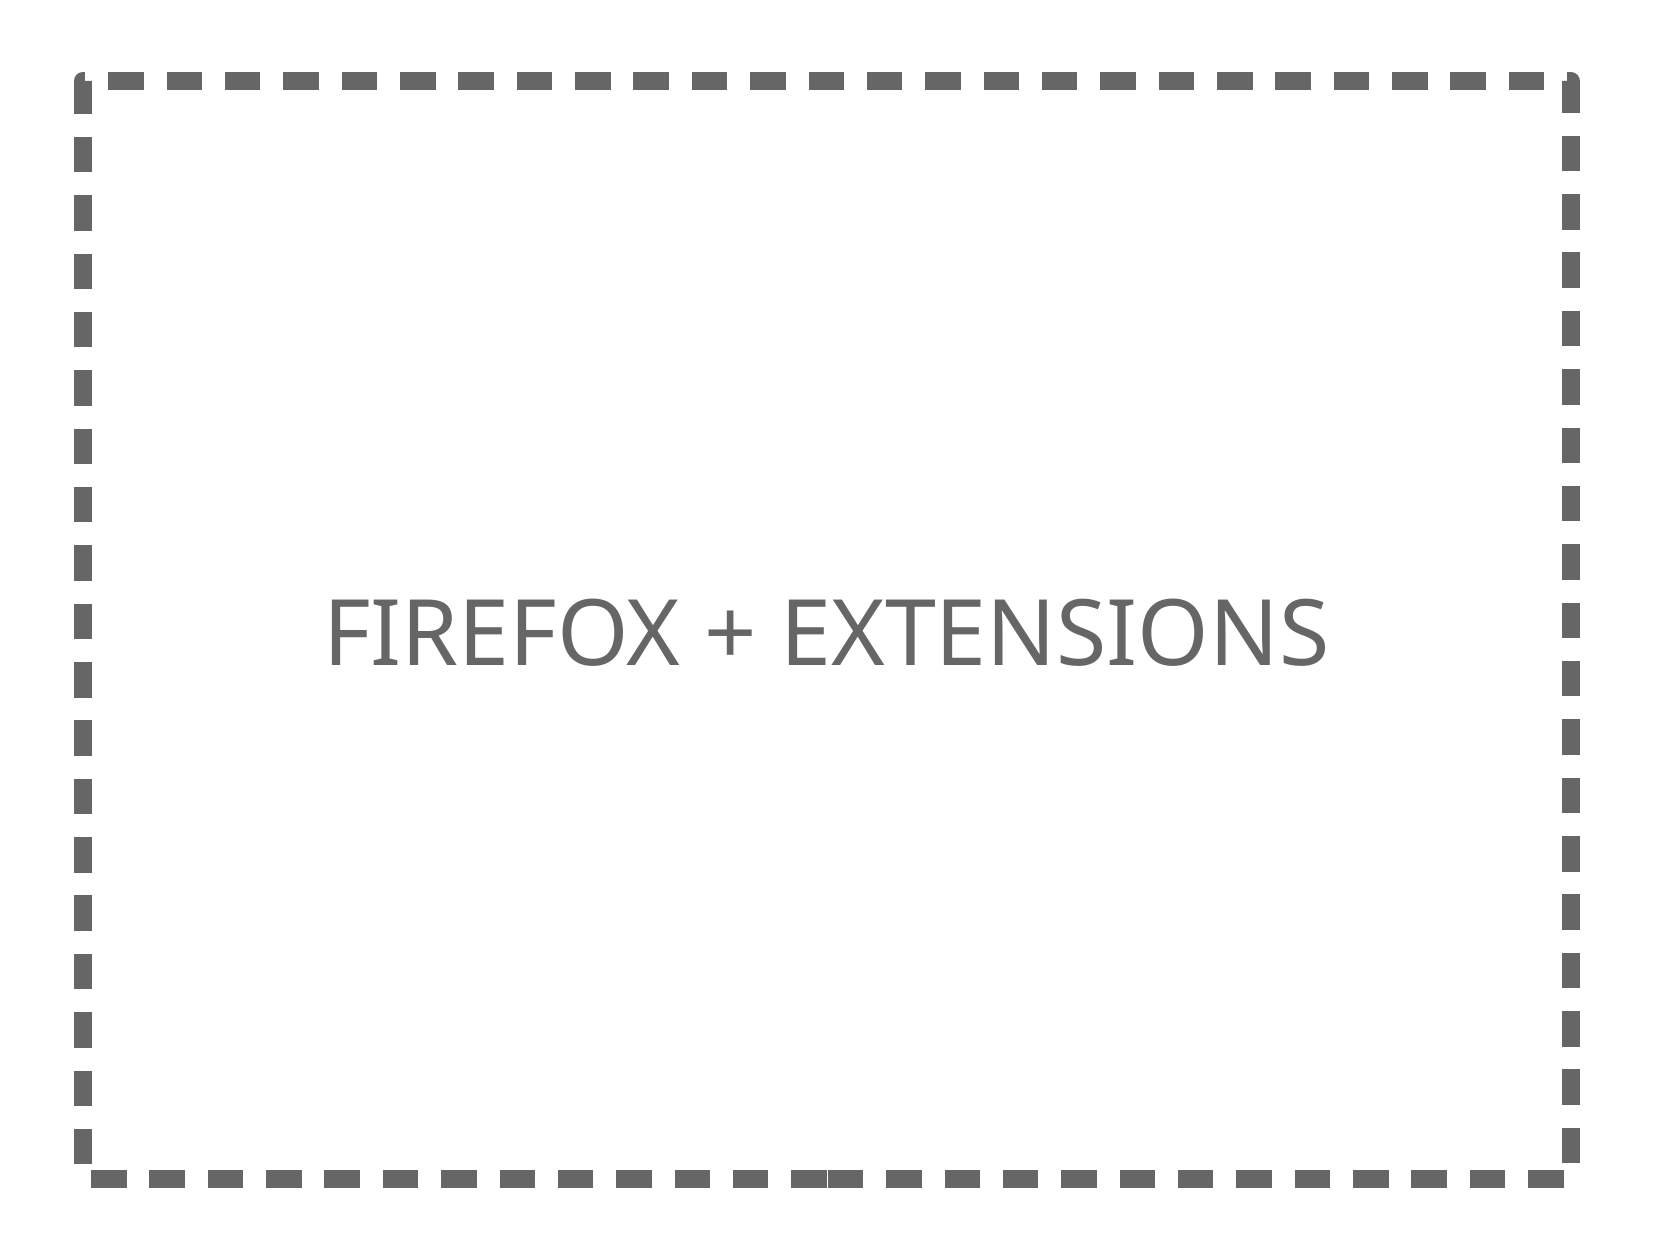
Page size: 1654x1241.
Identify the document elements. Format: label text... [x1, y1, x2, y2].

subtitle FIREFOX + EXTENSIONS [82, 81, 1571, 1179]
